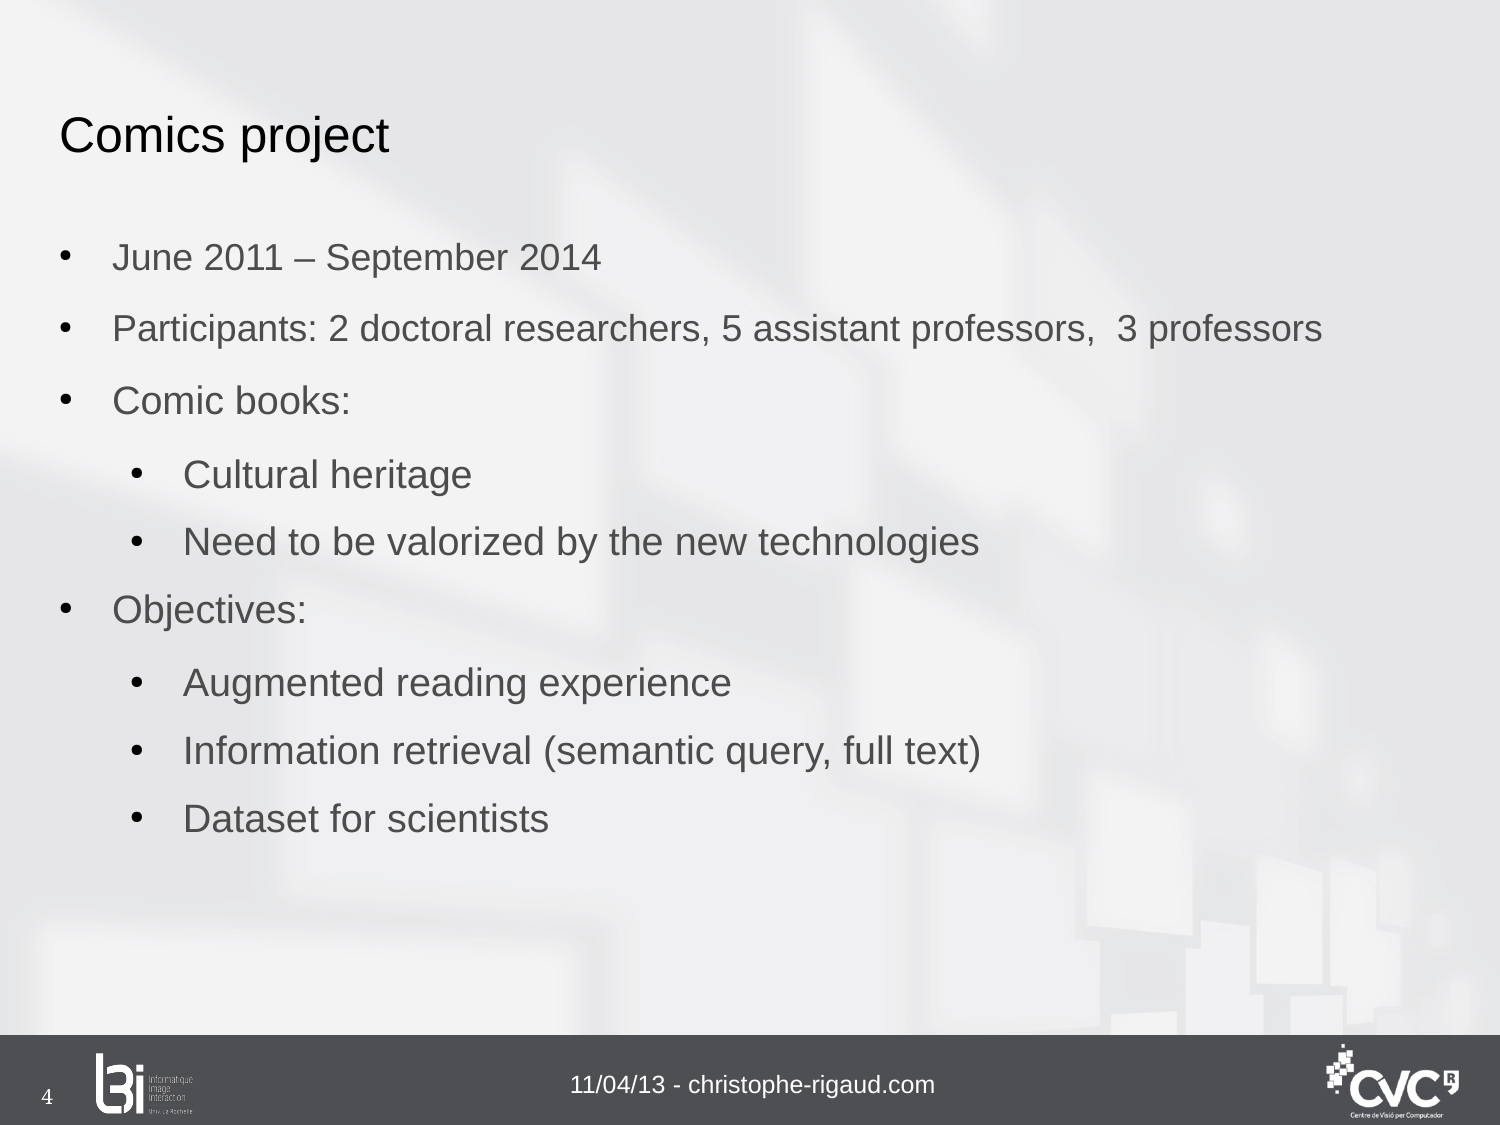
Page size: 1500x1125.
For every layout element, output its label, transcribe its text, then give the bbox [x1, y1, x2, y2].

list June 2011 – September 2014 Participants: 2 doctoral researchers, 5 assistant professors, 3 professors Comic books: Cultural heritage Need to be valorized by the new technologies Objectives: Augmented reading experience Information retrieval (semantic query, full text) Dataset for scientists [41, 235, 1477, 1004]
text_box 11/04/13 - christophe-rigaud.com [59, 1063, 1447, 1106]
picture [0, 0, 1500, 1125]
title Comics project [41, 41, 1459, 229]
